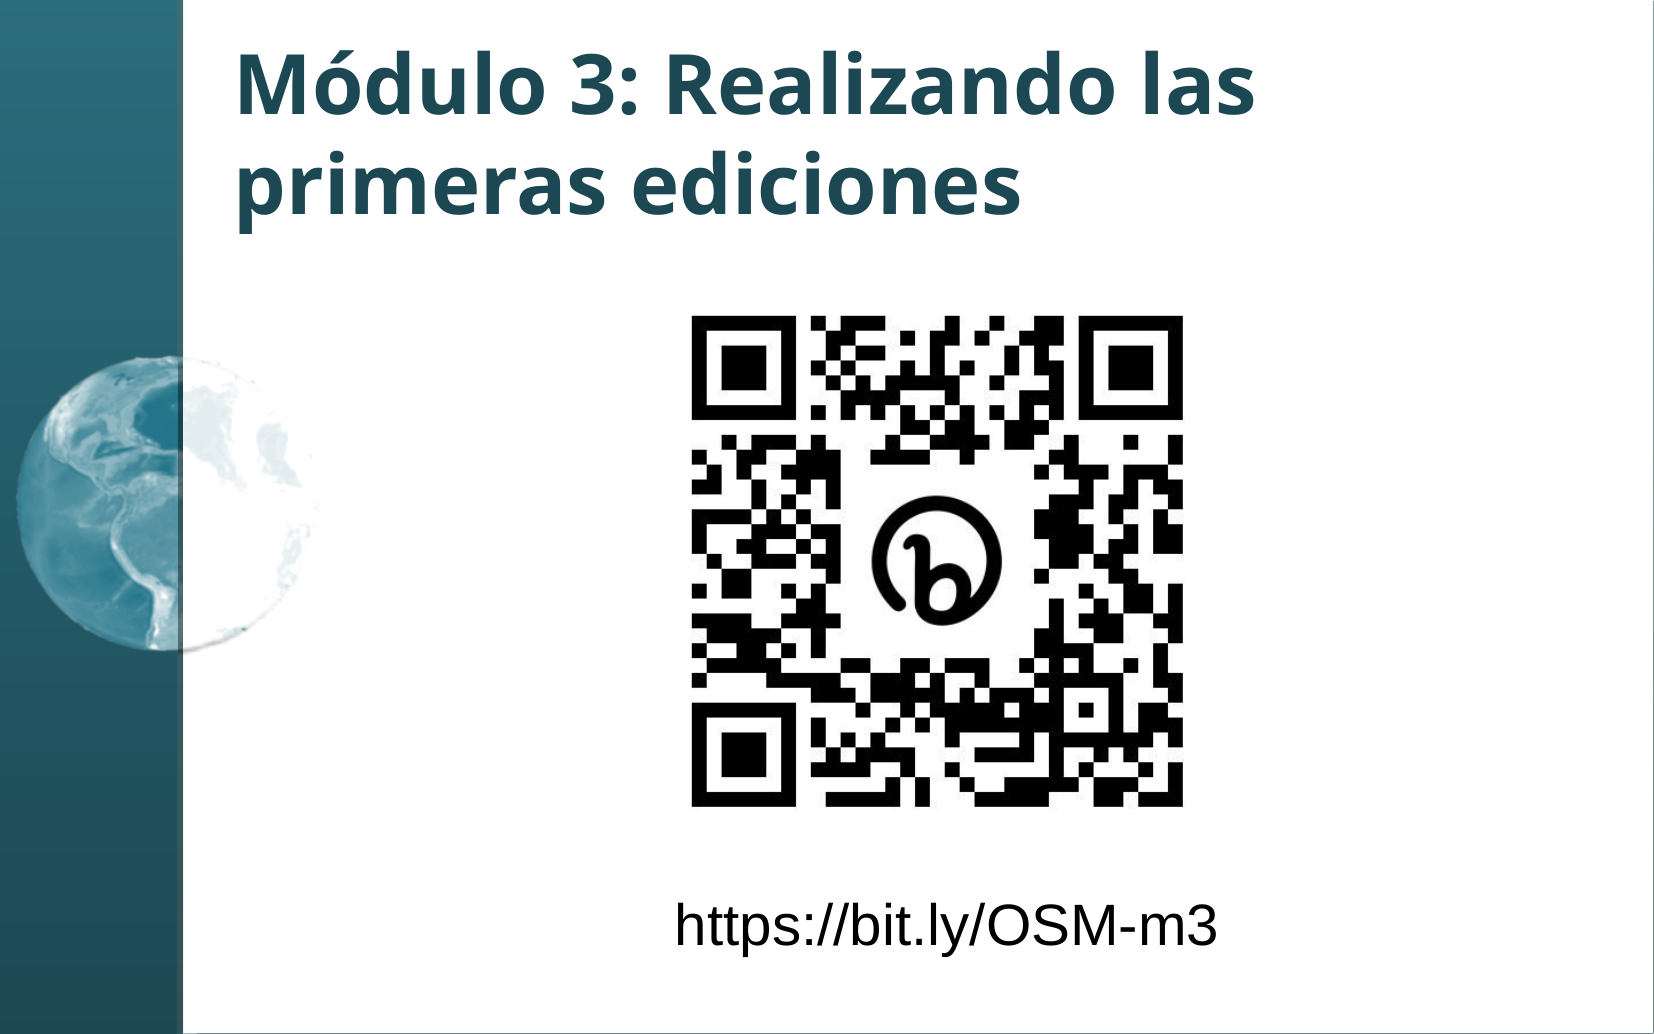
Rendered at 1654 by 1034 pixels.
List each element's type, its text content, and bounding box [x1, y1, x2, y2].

picture [2, 345, 334, 665]
picture [645, 269, 1231, 856]
text_box https://bit.ly/OSM-m3 [660, 885, 1261, 975]
title Módulo 3: Realizando las primeras ediciones [218, 45, 1576, 218]
